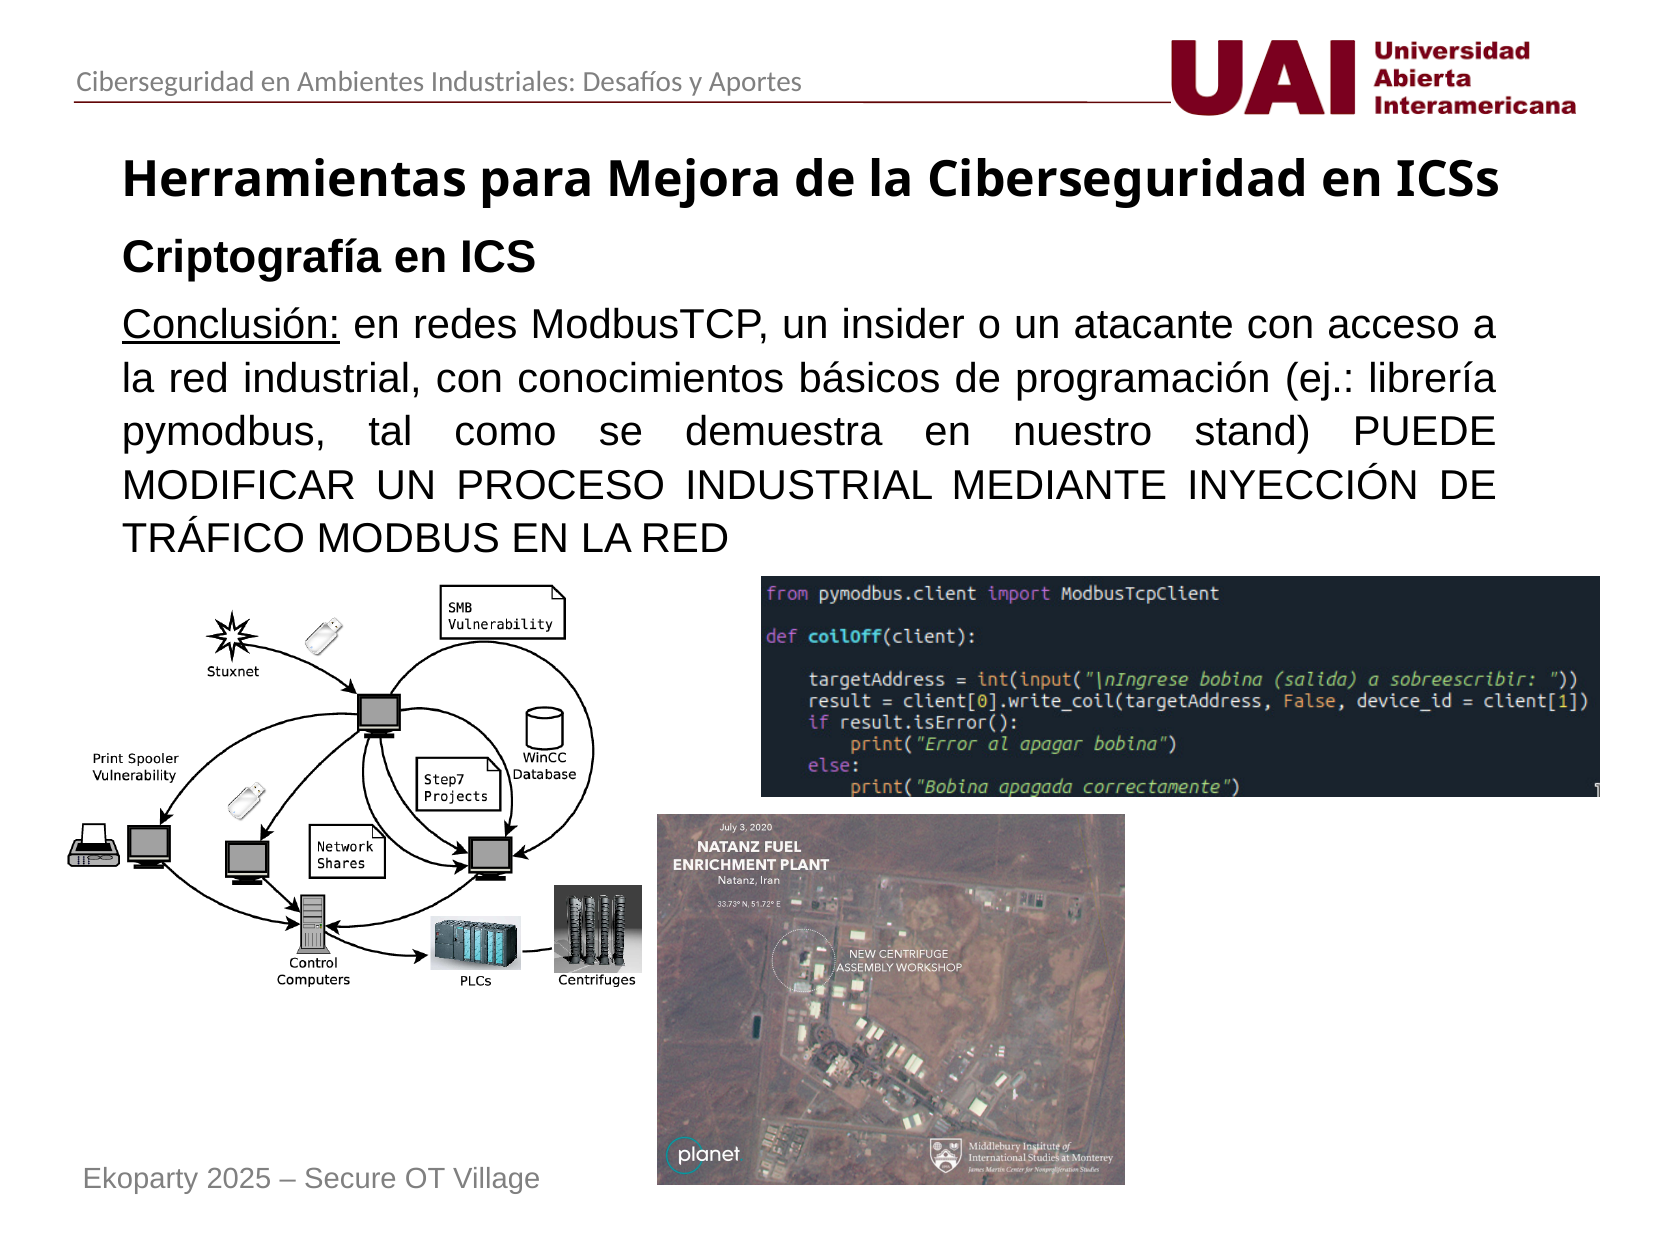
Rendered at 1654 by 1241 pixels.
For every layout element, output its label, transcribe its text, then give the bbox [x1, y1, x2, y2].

text_box Criptografía en ICS Conclusión: en redes ModbusTCP, un insider o un atacante con acceso a la red industrial, con conocimientos básicos de programación (ej.: librería pymodbus, tal como se demuestra en nuestro stand) PUEDE MODIFICAR UN PROCESO INDUSTRIAL MEDIANTE INYECCIÓN DE TRÁFICO MODBUS EN LA RED [107, 223, 1512, 1089]
picture [67, 584, 642, 987]
picture [761, 576, 1600, 797]
picture [1171, 40, 1577, 116]
text_box Herramientas para Mejora de la Ciberseguridad en ICSs [106, 135, 1516, 219]
picture [657, 814, 1125, 1185]
